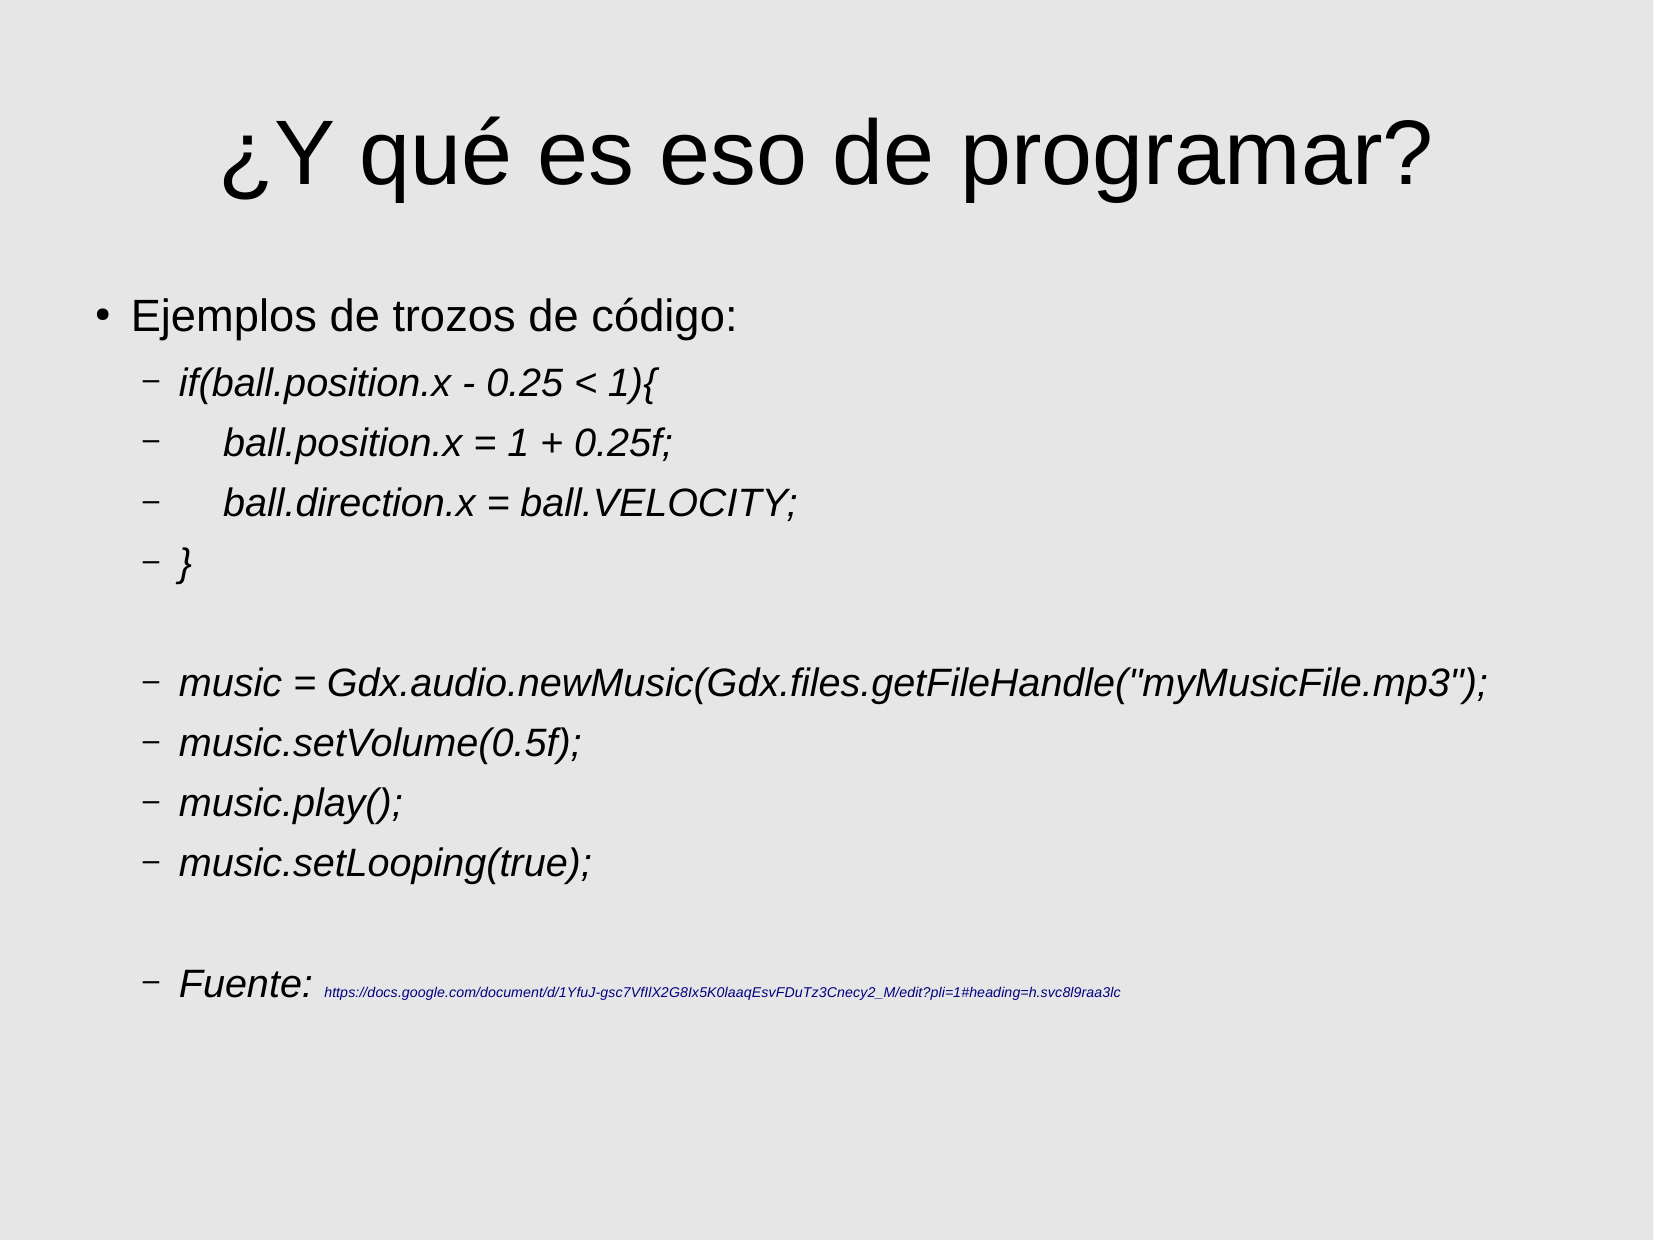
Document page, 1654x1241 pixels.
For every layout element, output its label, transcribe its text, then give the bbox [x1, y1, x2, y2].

list Ejemplos de trozos de código: if(ball.position.x - 0.25 < 1){ ball.position.x = 1 + 0.25f; ball.direction.x = ball.VELOCITY; } music = Gdx.audio.newMusic(Gdx.files.getFileHandle("myMusicFile.mp3"); music.setVolume(0.5f); music.play(); music.setLooping(true); Fuente: https://docs.google.com/document/d/1YfuJ-gsc7VfIlX2G8Ix5K0laaqEsvFDuTz3Cnecy2_M/edit?pli=1#heading=h.svc8l9raa3lc [82, 290, 1571, 1010]
title ¿Y qué es eso de programar? [82, 49, 1571, 257]
